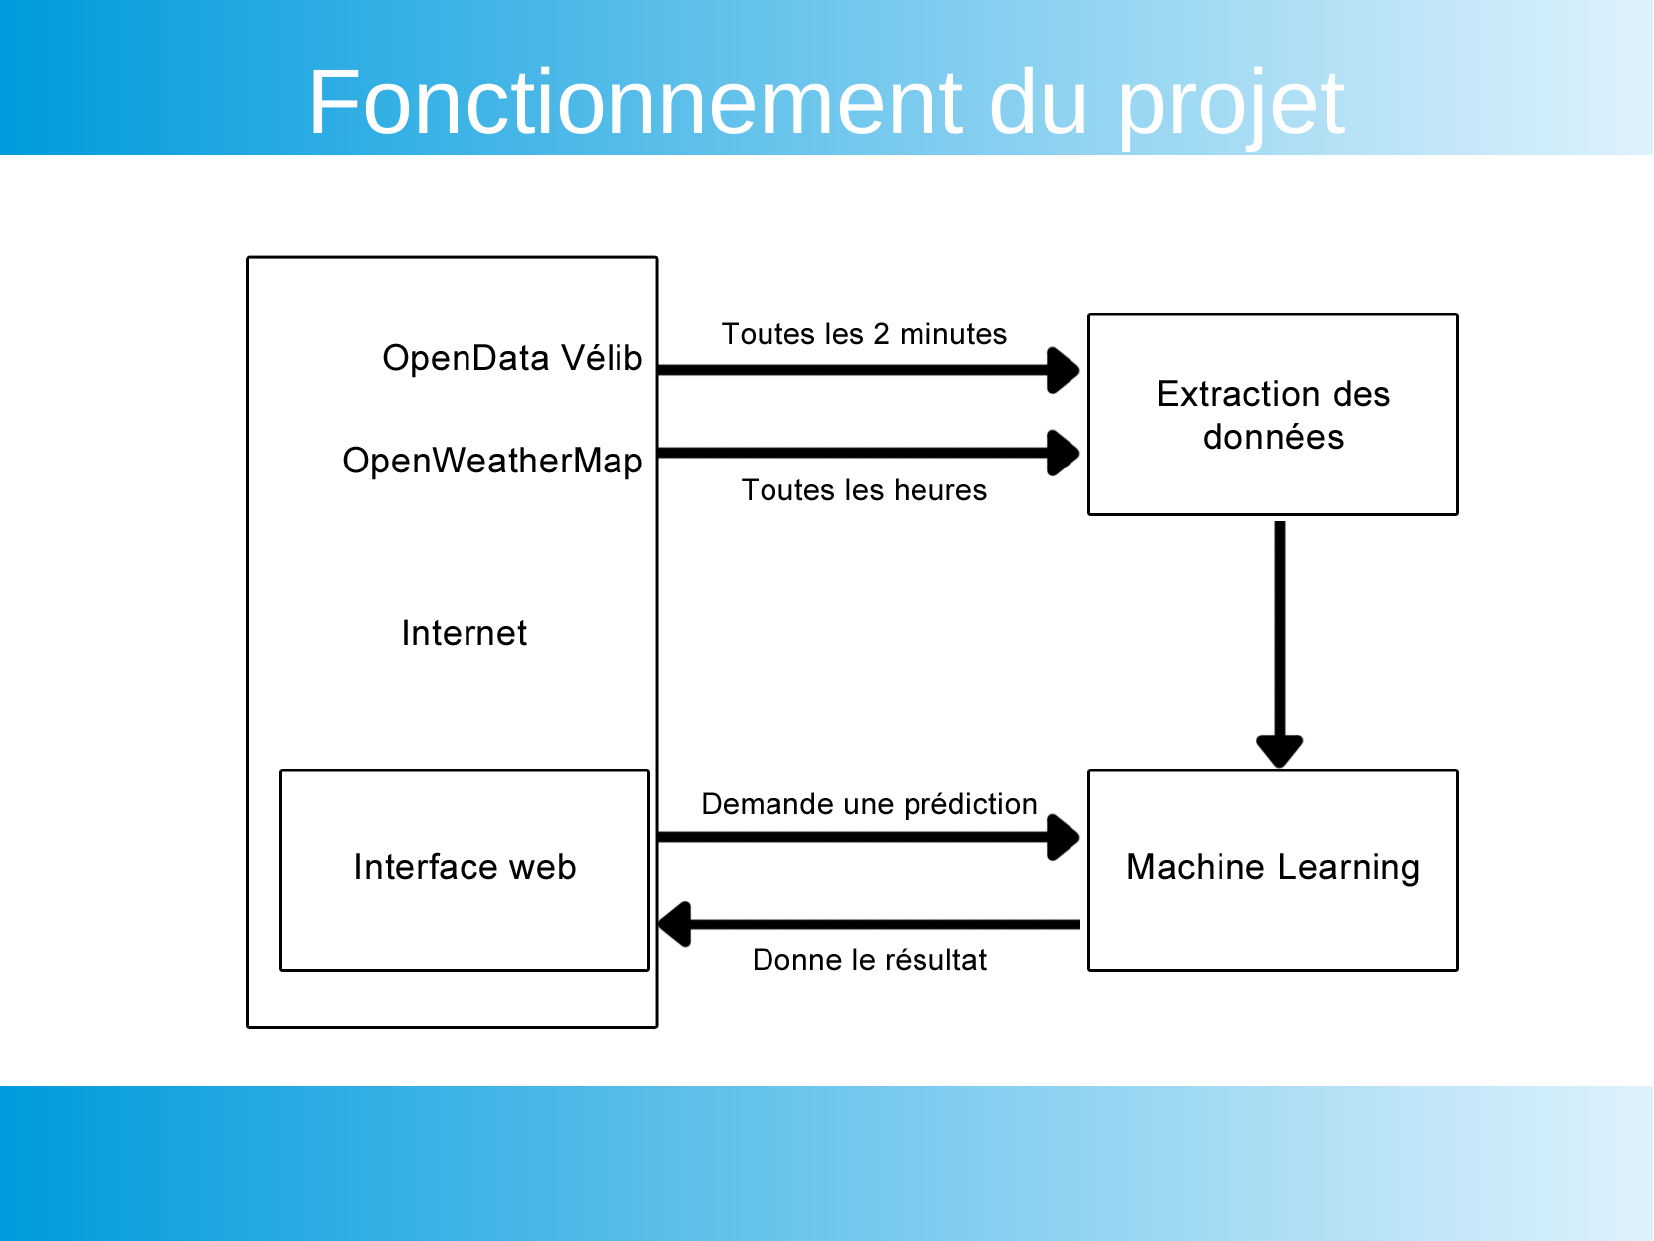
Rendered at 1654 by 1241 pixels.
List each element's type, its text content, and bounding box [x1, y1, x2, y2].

title Fonctionnement du projet [82, 49, 1571, 155]
picture [165, 164, 1524, 1075]
